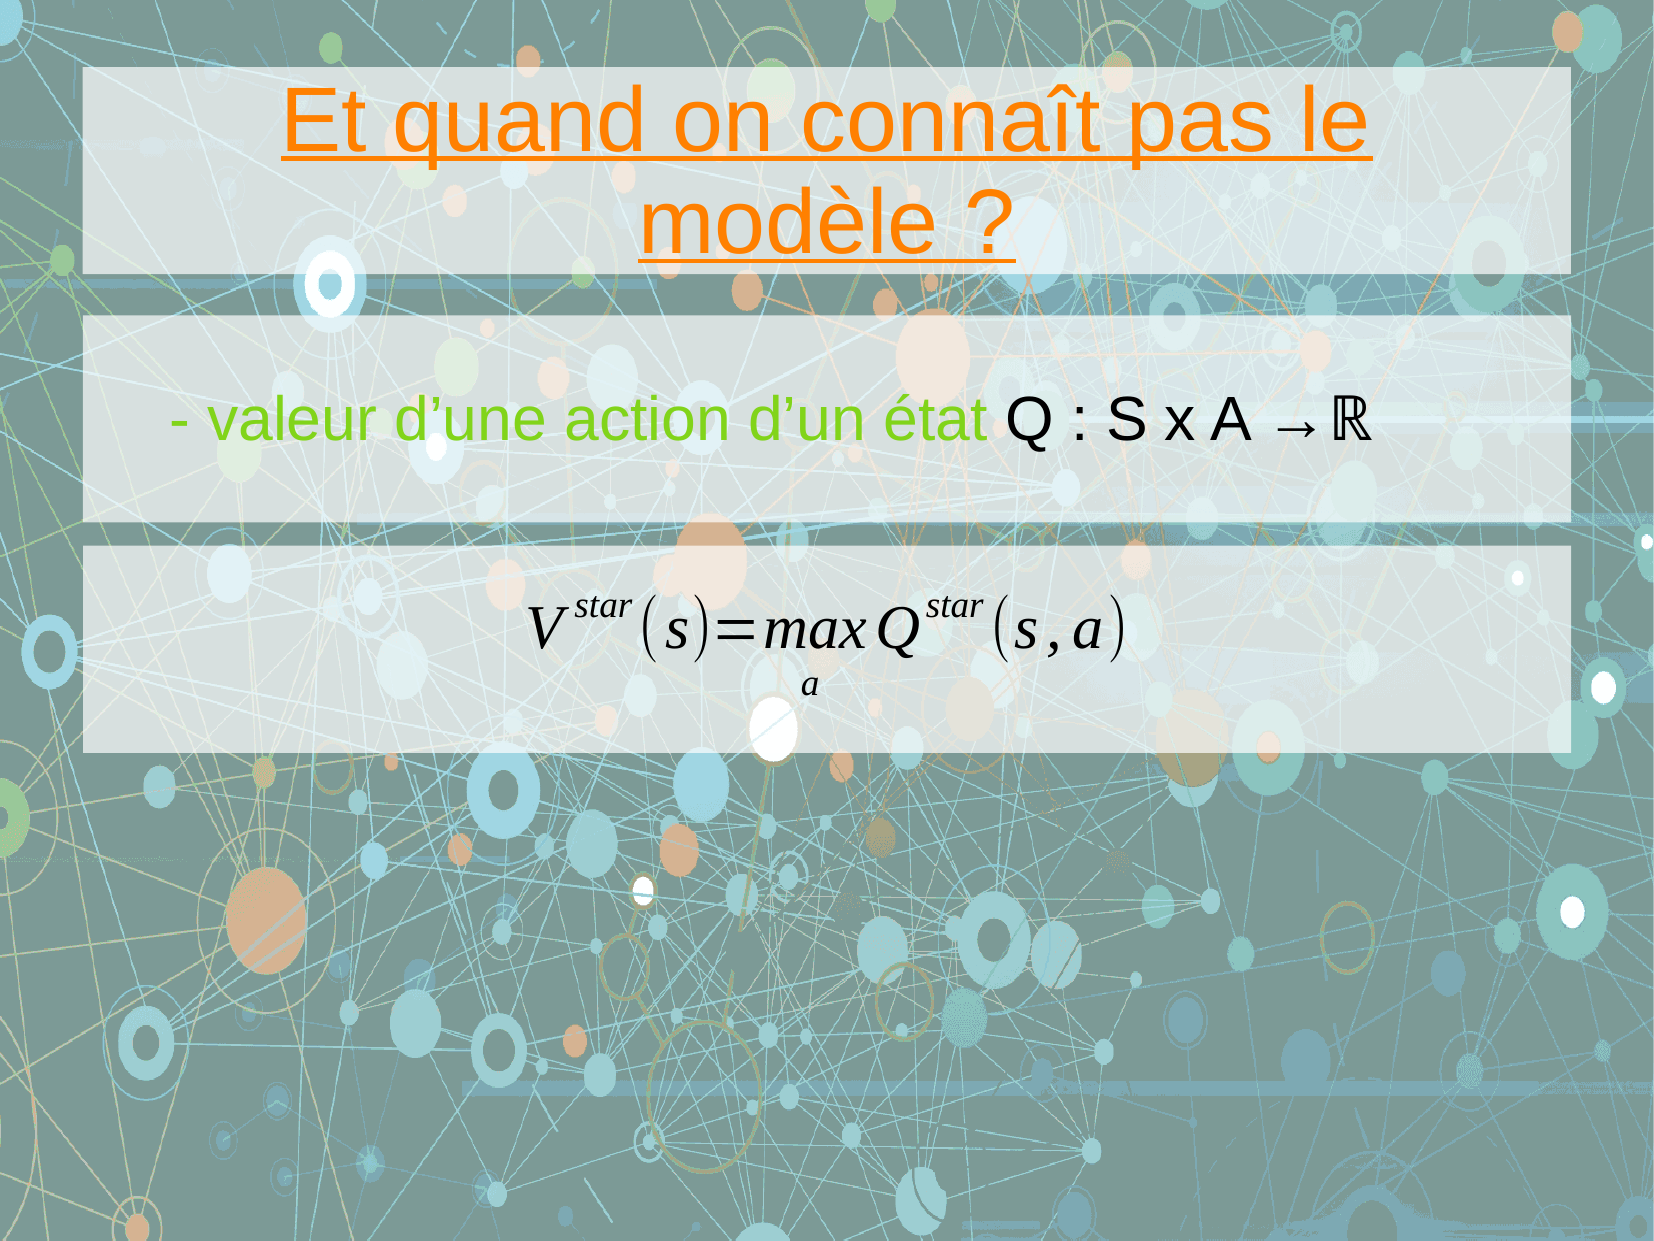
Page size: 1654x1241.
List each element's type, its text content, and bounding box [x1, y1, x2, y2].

picture [0, 0, 1654, 1241]
title [83, 545, 1572, 753]
title Et quand on connaît pas le modèle ? [82, 67, 1571, 275]
title - valeur d’une action d’un état Q : S x A →ℝ [82, 315, 1572, 523]
chart [519, 584, 1134, 704]
